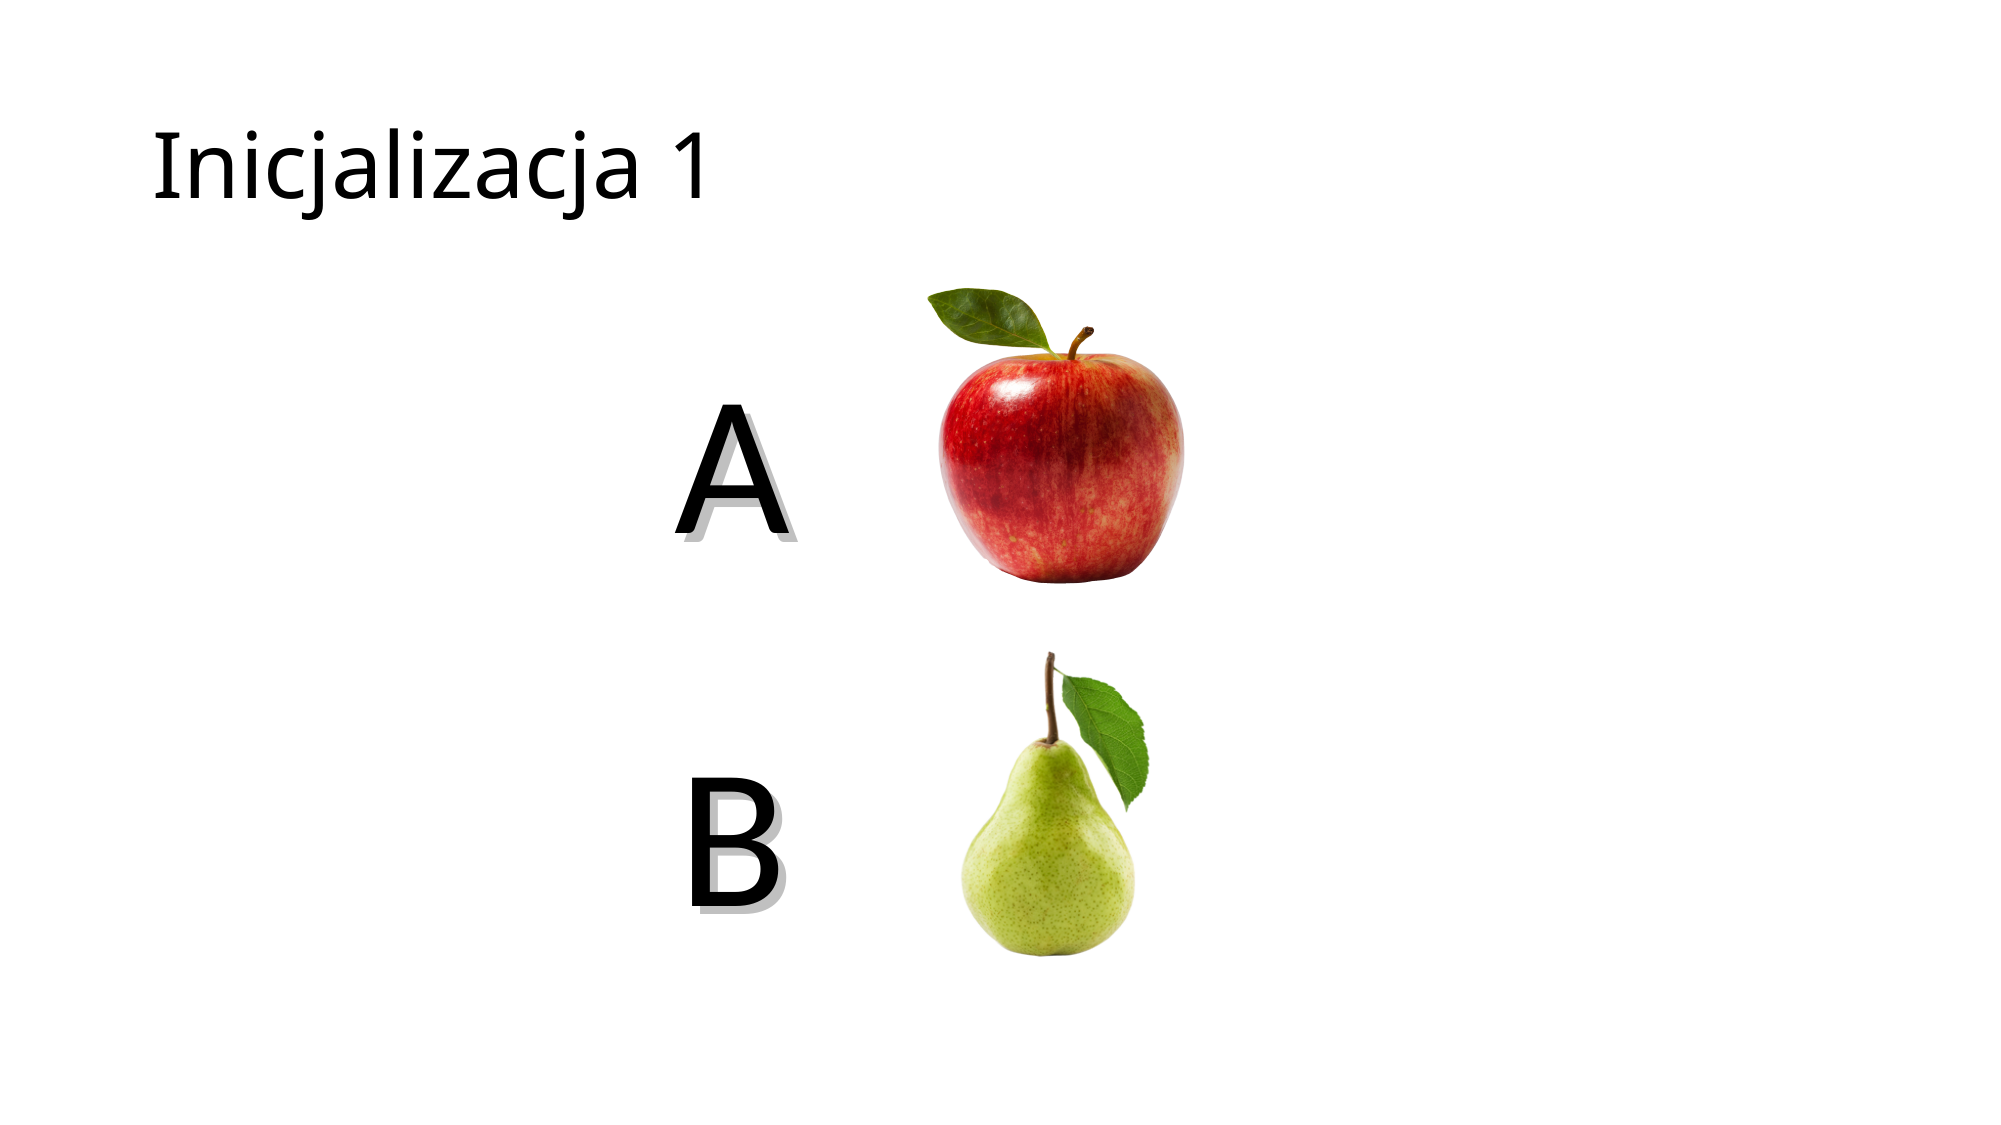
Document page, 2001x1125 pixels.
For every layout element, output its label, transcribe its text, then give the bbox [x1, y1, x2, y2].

picture [915, 277, 1194, 584]
picture [901, 650, 1208, 957]
text_box A [660, 326, 831, 582]
title Inicjalizacja 1 [137, 59, 1863, 278]
text_box B [663, 699, 828, 954]
